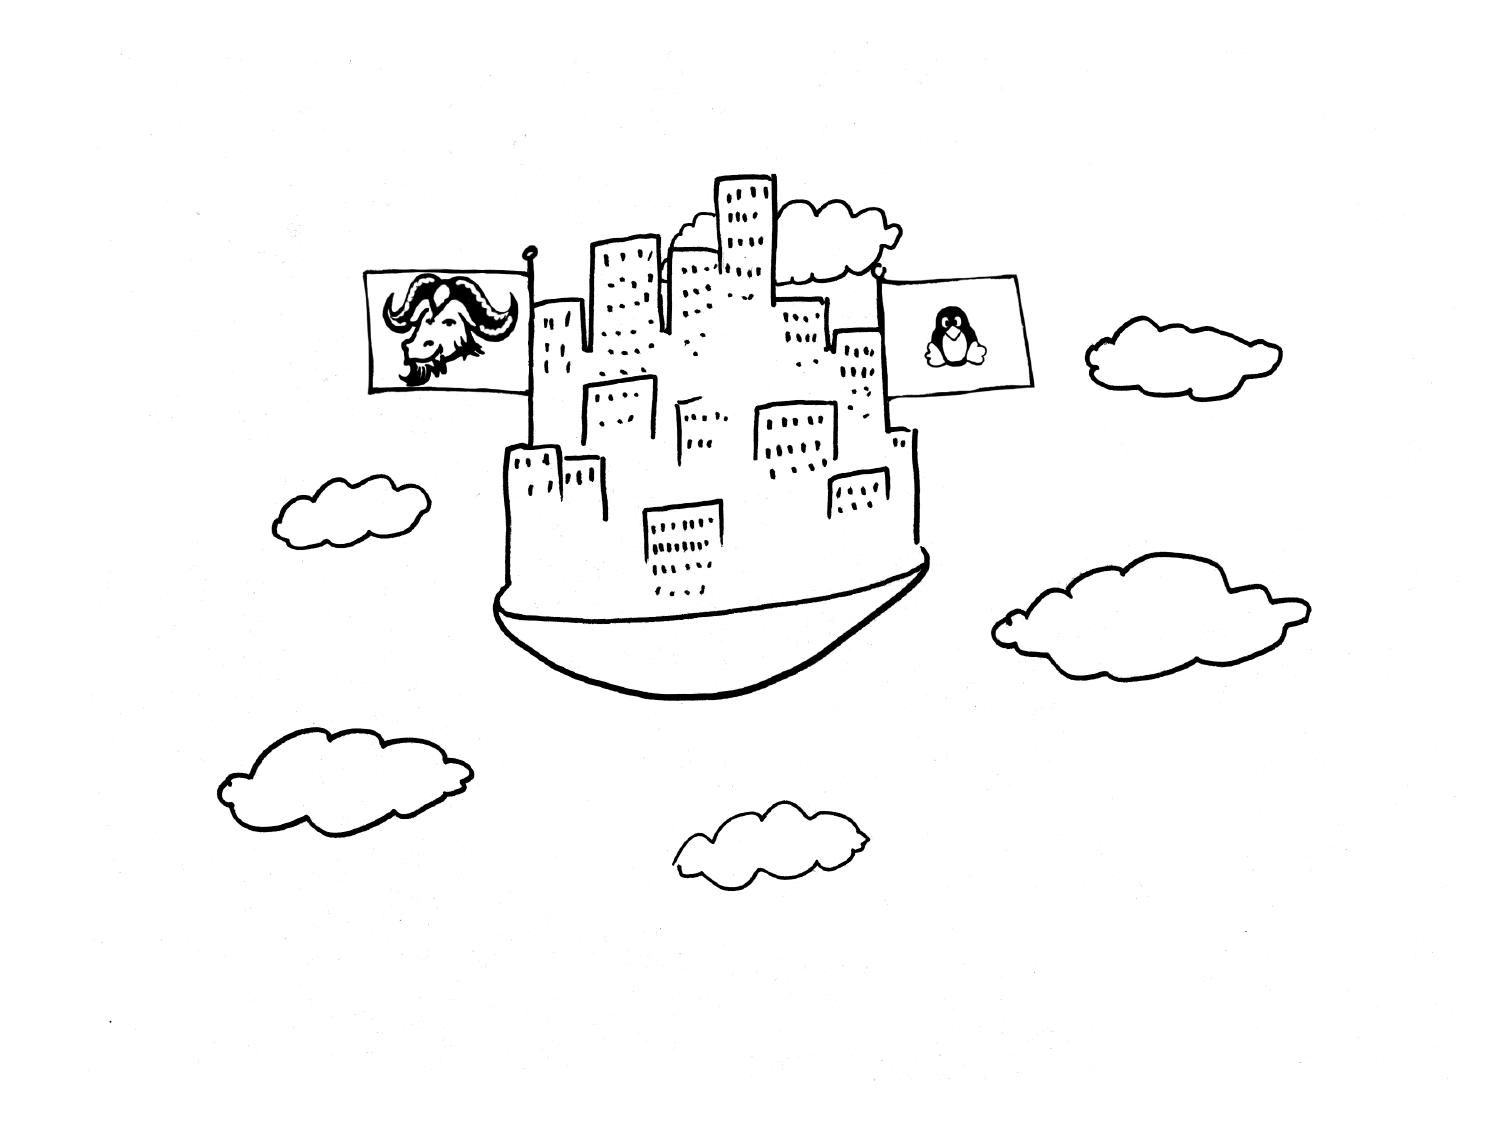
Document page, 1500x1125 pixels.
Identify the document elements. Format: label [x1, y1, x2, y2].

picture [41, 40, 1459, 1085]
